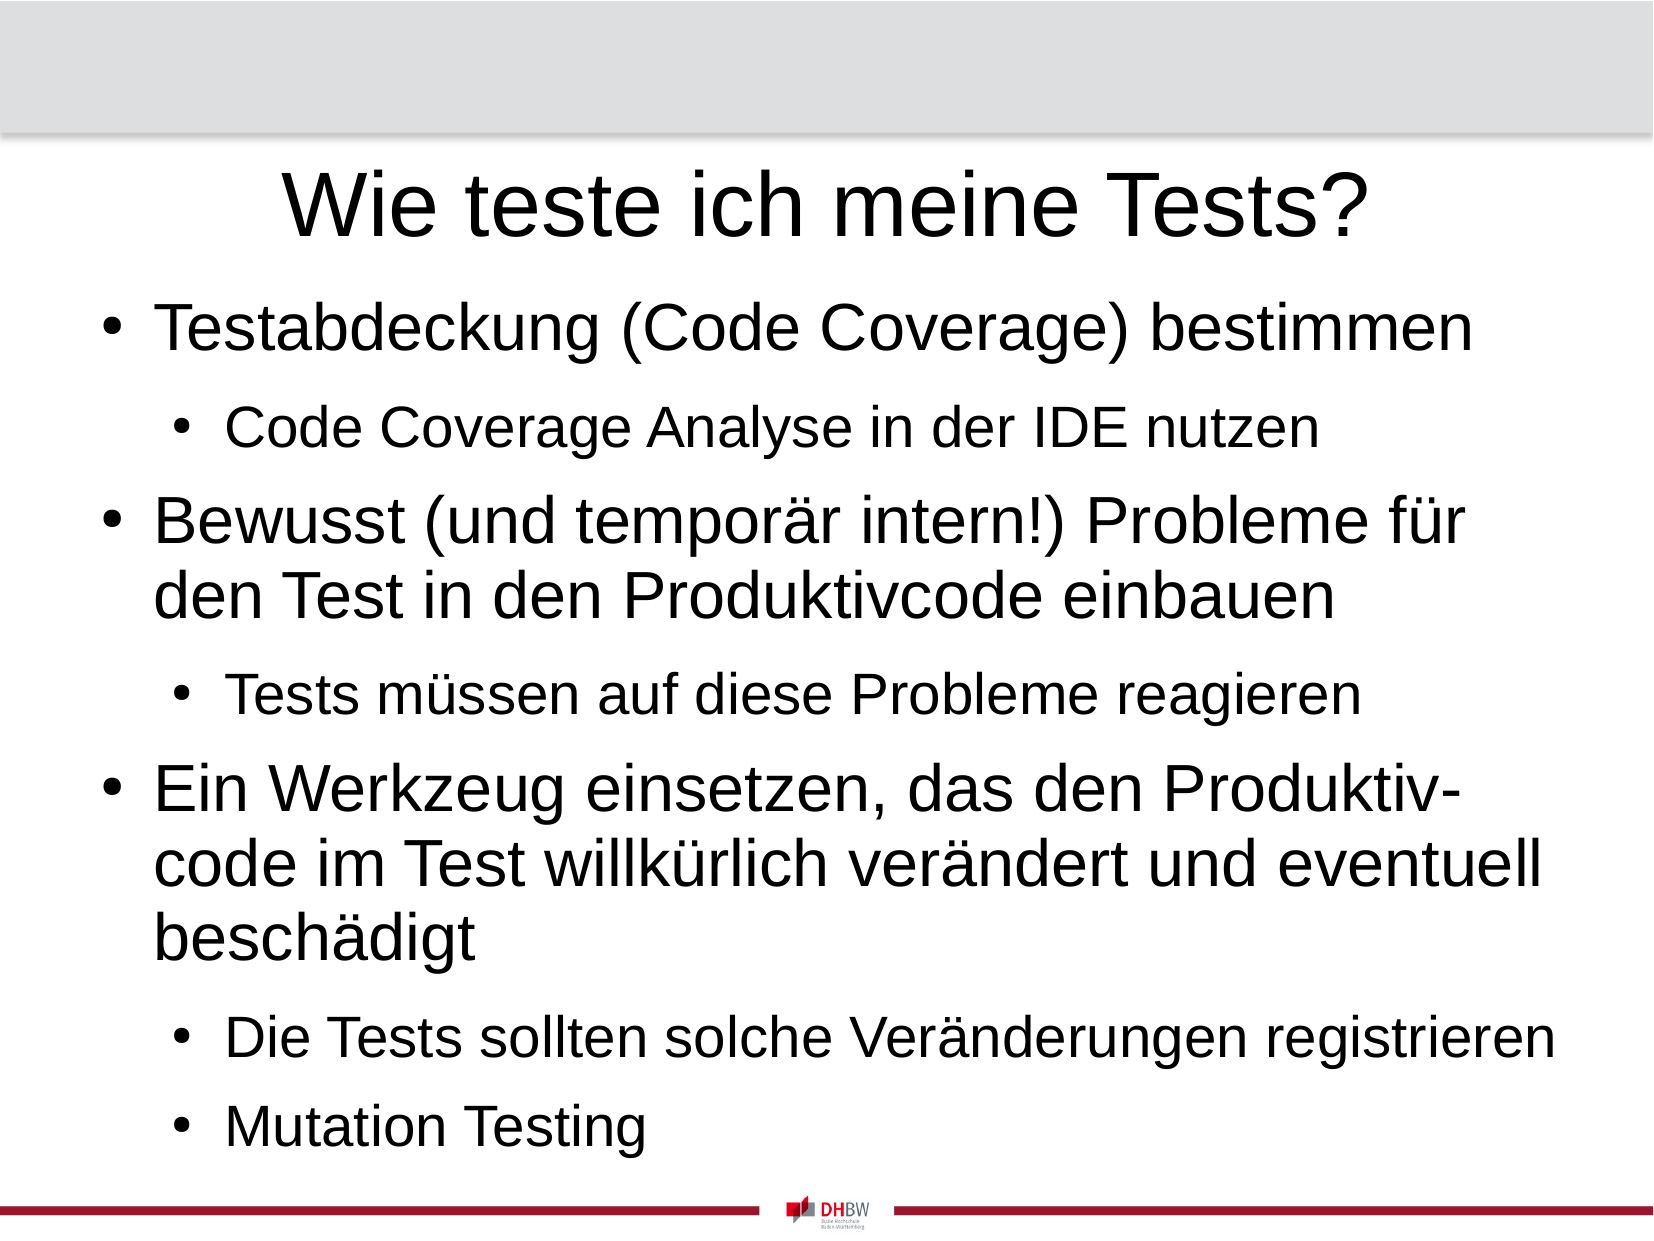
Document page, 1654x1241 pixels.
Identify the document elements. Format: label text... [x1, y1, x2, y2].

title Wie teste ich meine Tests? [82, 147, 1571, 257]
picture [0, 1, 1654, 1237]
list Testabdeckung (Code Coverage) bestimmen Code Coverage Analyse in der IDE nutzen Bewusst (und temporär intern!) Probleme für den Test in den Produktivcode einbauen Tests müssen auf diese Probleme reagieren Ein Werkzeug einsetzen, das den Produktiv-code im Test willkürlich verändert und eventuell beschädigt Die Tests sollten solche Veränderungen registrieren Mutation Testing [82, 290, 1571, 1159]
